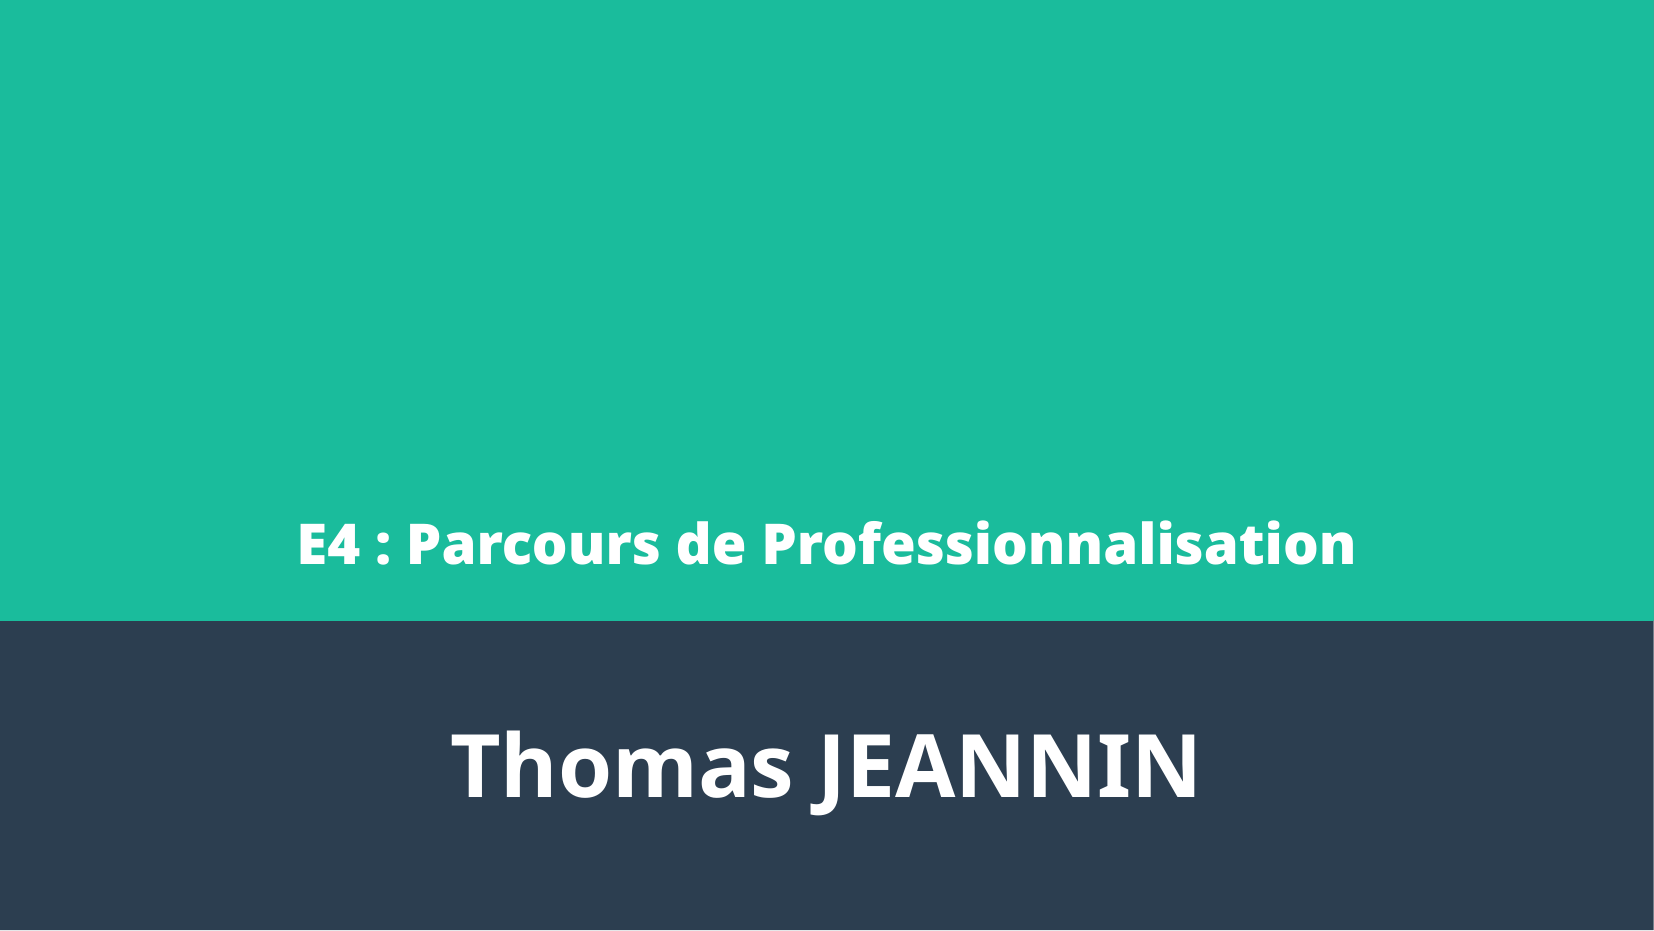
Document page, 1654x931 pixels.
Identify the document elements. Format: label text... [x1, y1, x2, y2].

title E4 : Parcours de Professionnalisation [59, 465, 1595, 583]
subtitle Thomas JEANNIN [59, 642, 1595, 886]
